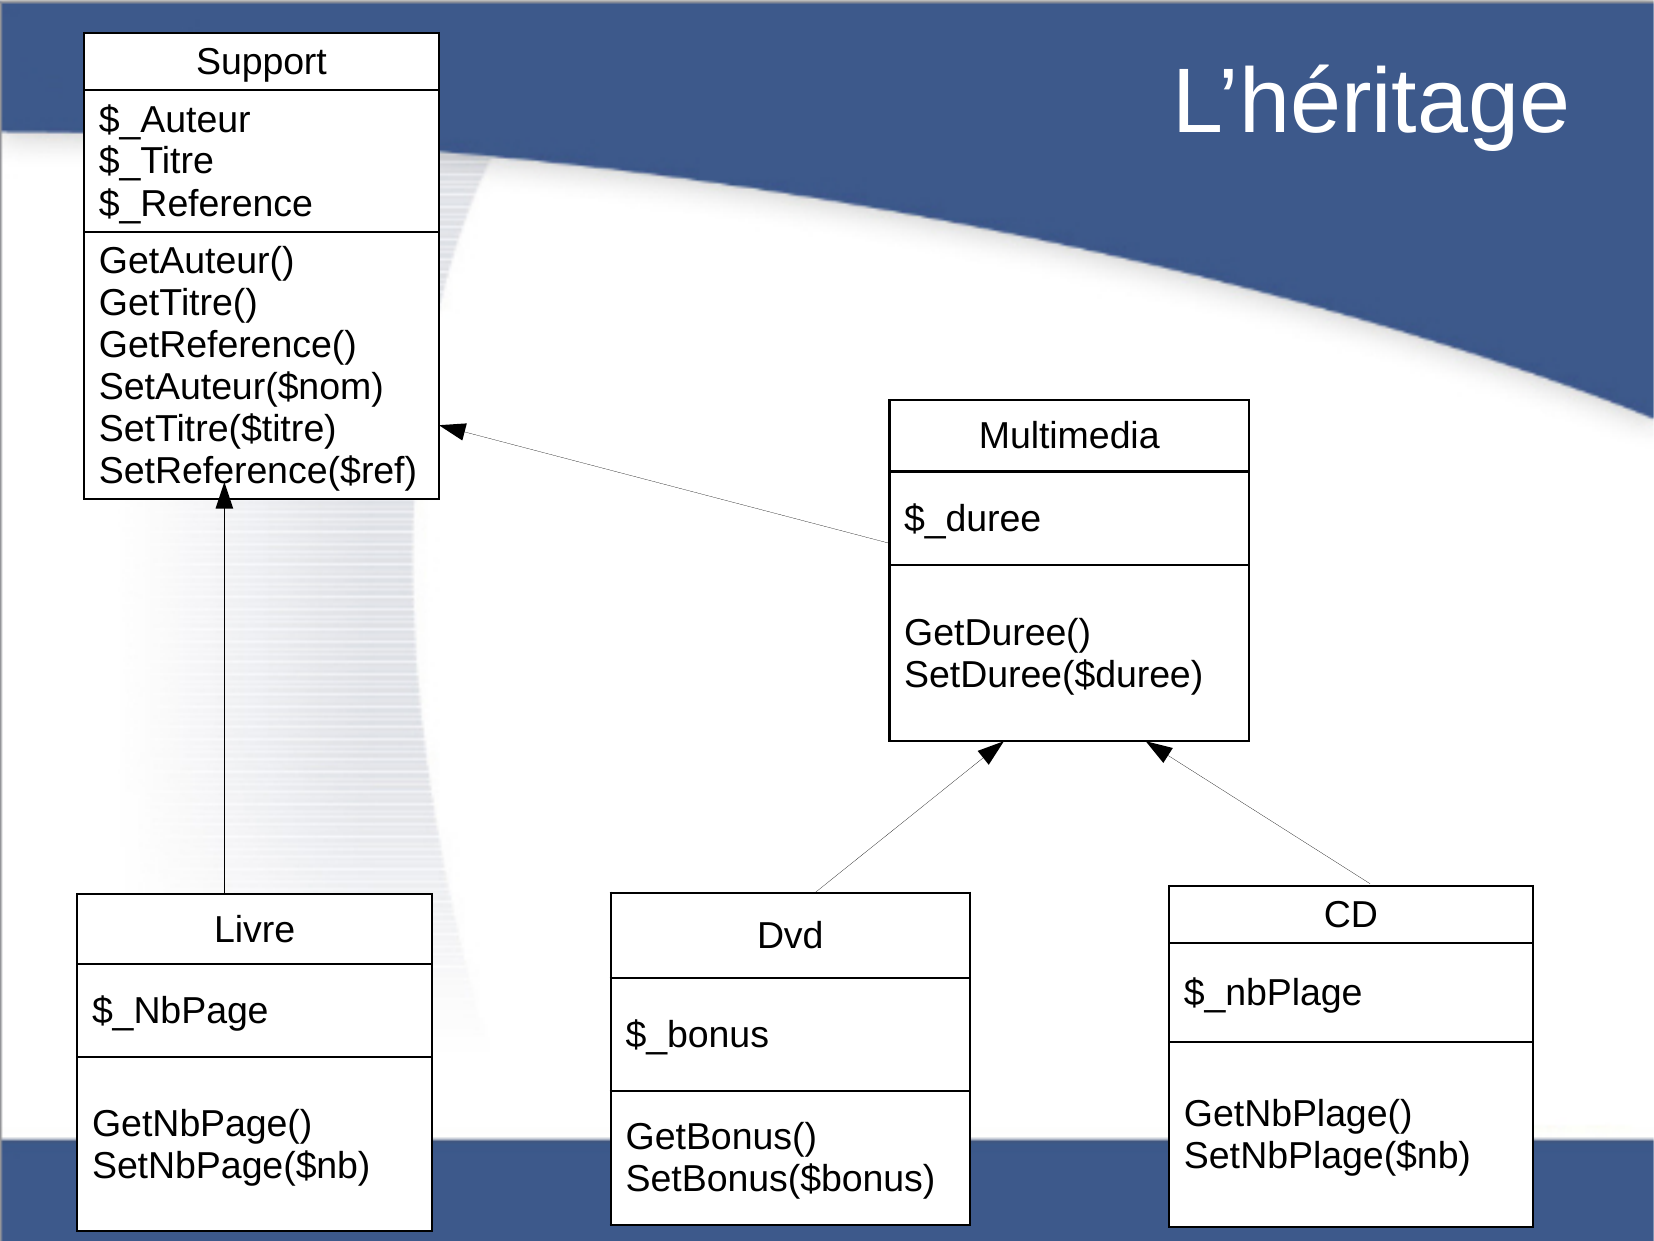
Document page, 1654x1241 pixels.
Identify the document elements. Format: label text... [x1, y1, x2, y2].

table_cell GetNbPage() SetNbPage($nb) [78, 1058, 431, 1230]
title L’héritage [440, 49, 1571, 257]
table_cell $_nbPlage [1170, 944, 1532, 1041]
table_header Support [85, 34, 438, 89]
table_cell GetBonus() SetBonus($bonus) [612, 1092, 969, 1224]
table_cell GetDuree() SetDuree($duree) [891, 566, 1248, 740]
picture [0, 0, 1654, 1241]
table_header Multimedia [891, 401, 1248, 470]
table_cell GetAuteur() GetTitre() GetReference() SetAuteur($nom) SetTitre($titre) SetReference($ref) [85, 233, 438, 498]
table_cell GetNbPlage() SetNbPlage($nb) [1170, 1043, 1532, 1226]
table_header CD [1170, 887, 1532, 942]
table_cell $_duree [891, 473, 1248, 564]
table_header Dvd [612, 894, 969, 977]
table_header Livre [78, 895, 431, 963]
table_cell $_NbPage [78, 965, 431, 1056]
table_cell $_bonus [612, 979, 969, 1090]
table_cell $_Auteur $_Titre $_Reference [85, 91, 438, 231]
